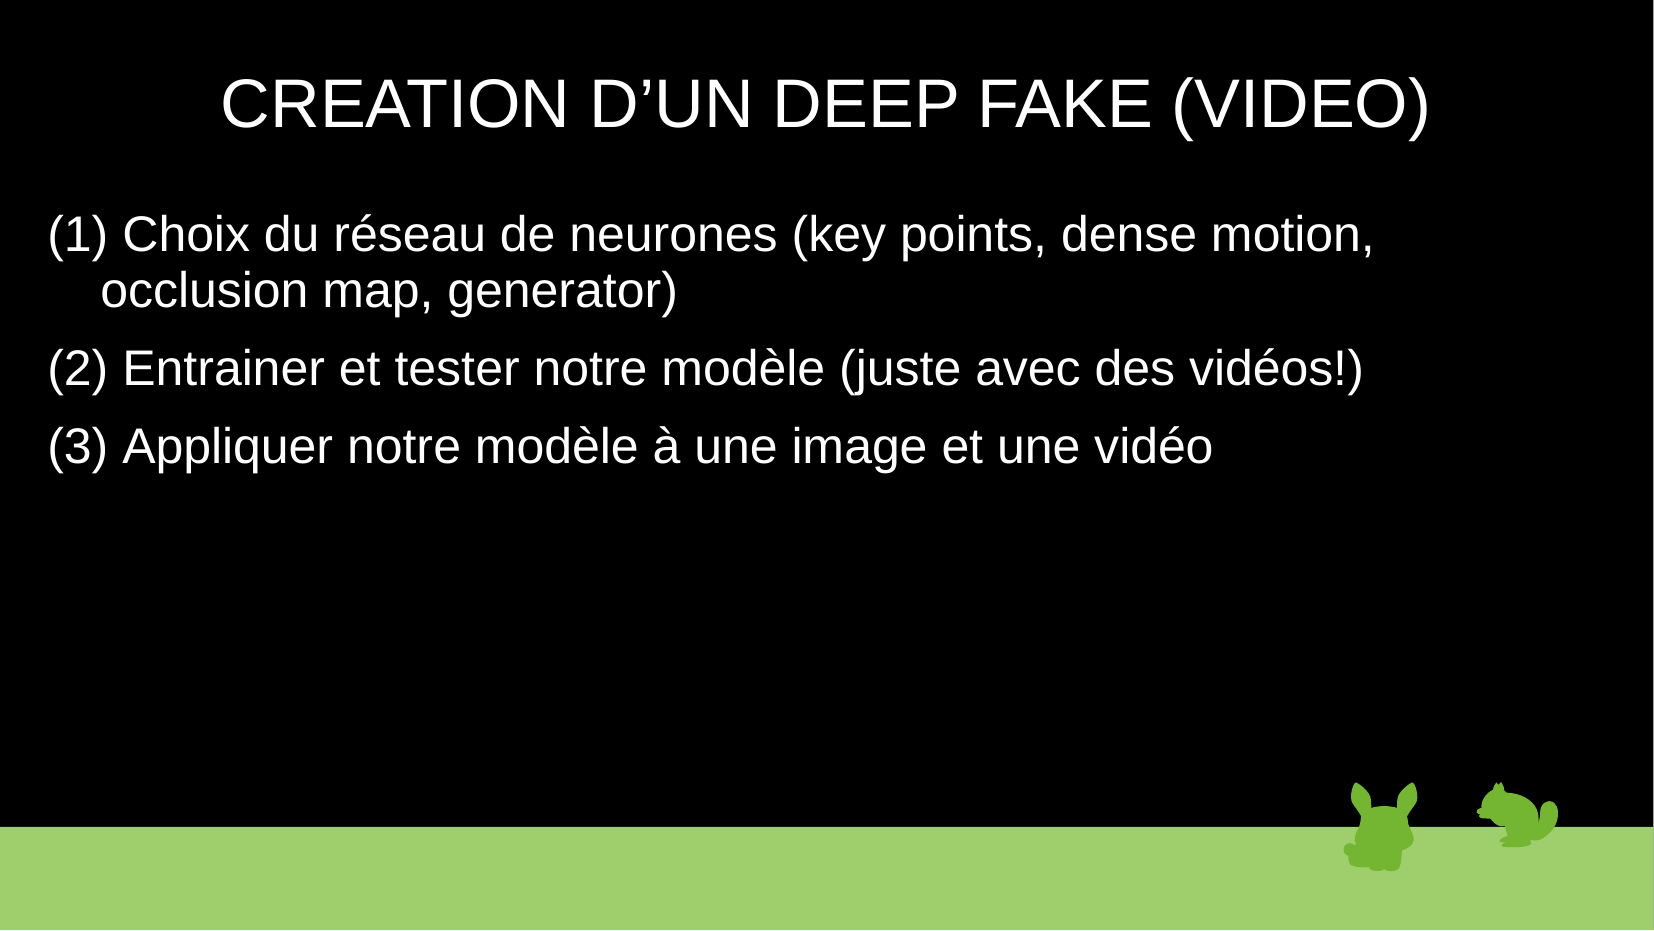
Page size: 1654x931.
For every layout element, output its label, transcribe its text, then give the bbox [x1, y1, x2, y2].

list Choix du réseau de neurones (key points, dense motion, occlusion map, generator) Entrainer et tester notre modèle (juste avec des vidéos!) Appliquer notre modèle à une image et une vidéo [29, 206, 1595, 739]
title CREATION D’UN DEEP FAKE (VIDEO) [88, 29, 1565, 178]
